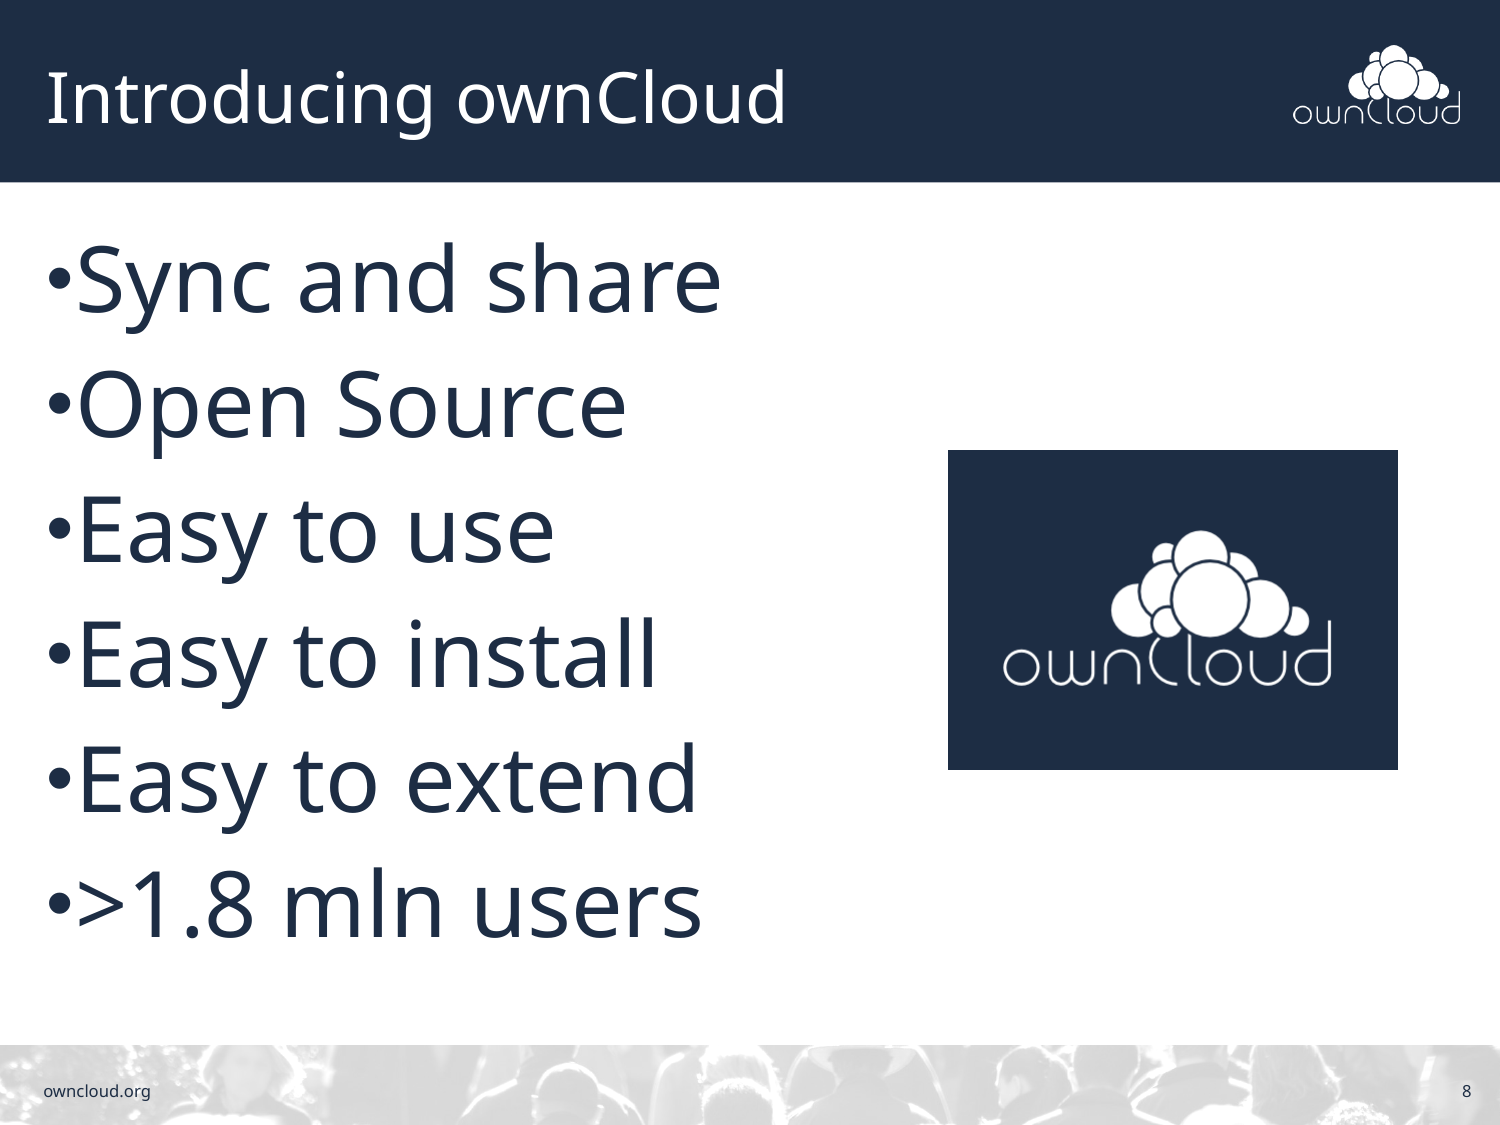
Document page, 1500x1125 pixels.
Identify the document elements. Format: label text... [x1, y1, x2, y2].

picture [948, 450, 1398, 770]
list Sync and share Open Source Easy to use Easy to install Easy to extend >1.8 mln users [46, 214, 1465, 1026]
title Introducing ownCloud [46, 5, 1258, 187]
picture [1293, 45, 1460, 124]
picture [0, 1045, 1500, 1125]
